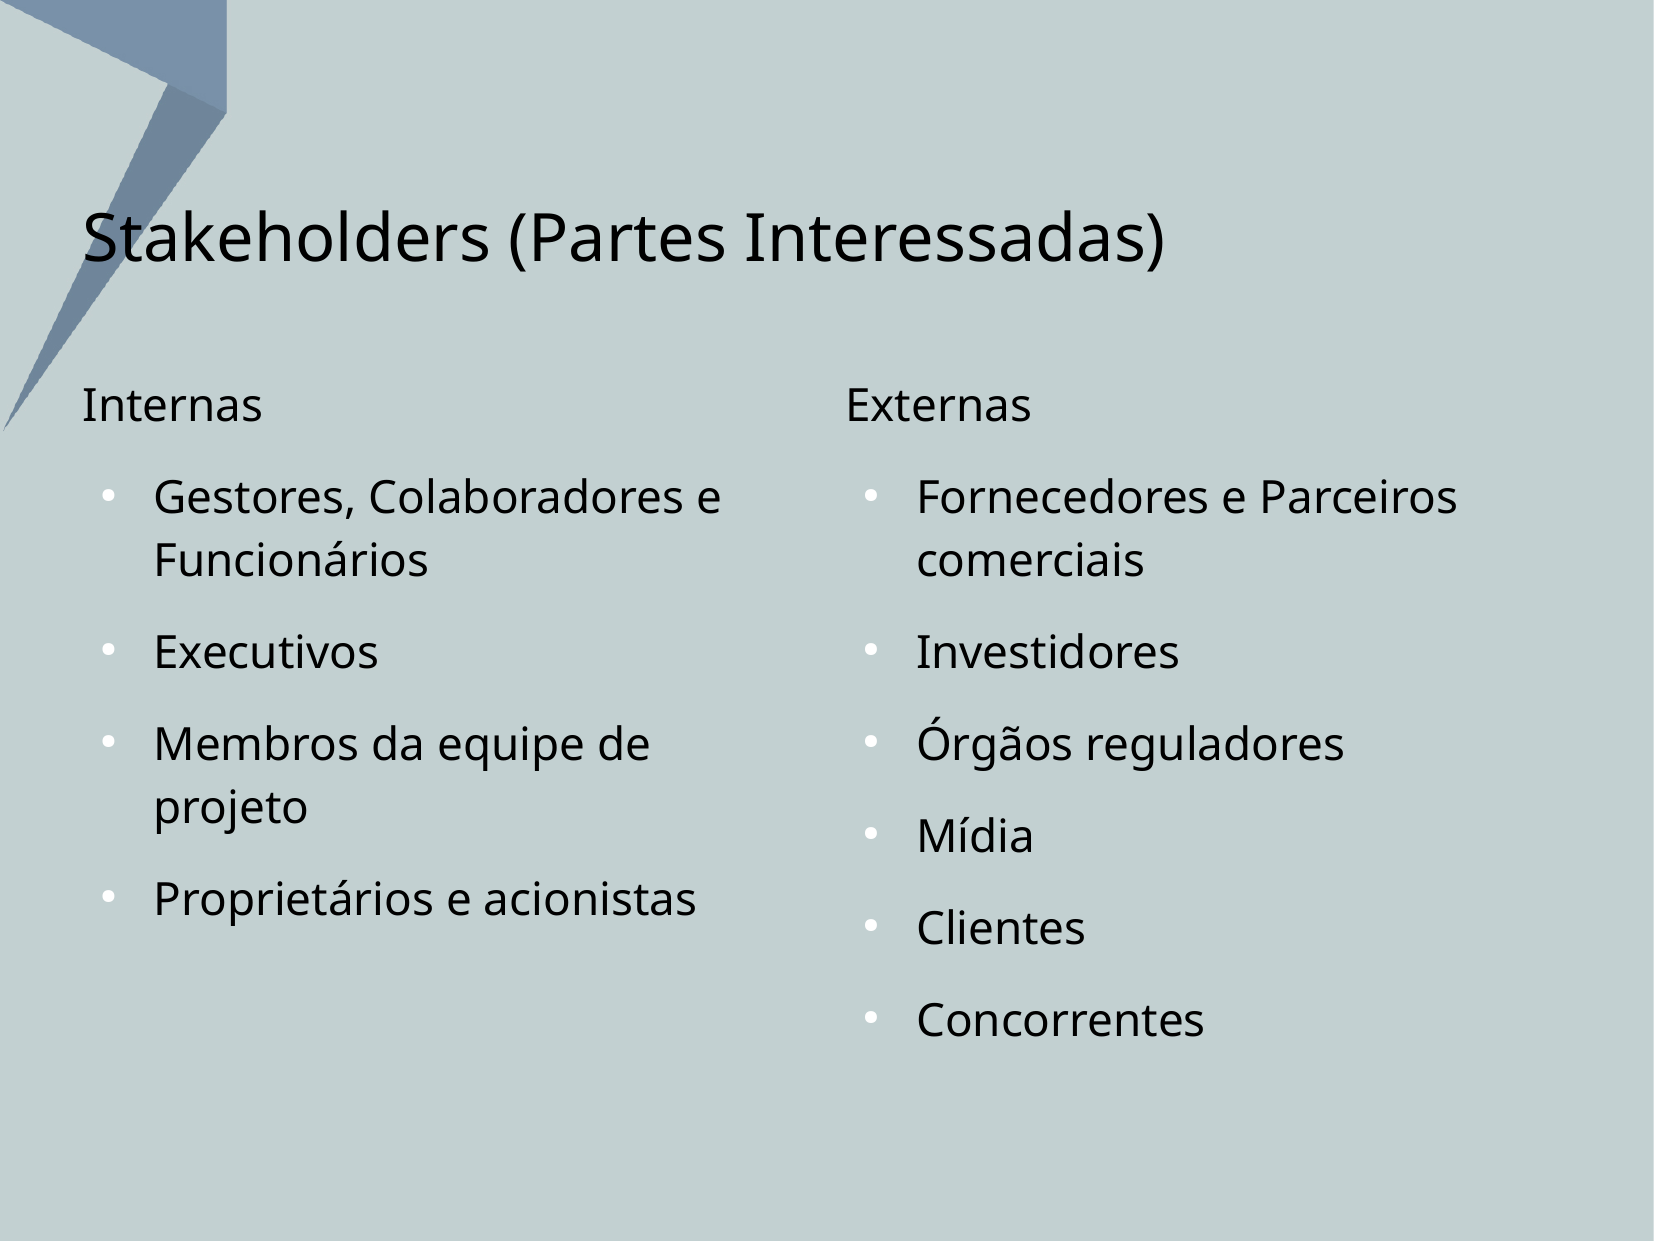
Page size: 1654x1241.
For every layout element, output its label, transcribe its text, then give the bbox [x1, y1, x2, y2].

list Externas Fornecedores e Parceiros comerciais Investidores Órgãos reguladores Mídia Clientes Concorrentes [845, 372, 1572, 1051]
list Internas Gestores, Colaboradores e Funcionários Executivos Membros da equipe de projeto Proprietários e acionistas [82, 372, 809, 929]
title Stakeholders (Partes Interessadas) [82, 132, 1571, 340]
picture [0, 0, 1654, 1241]
